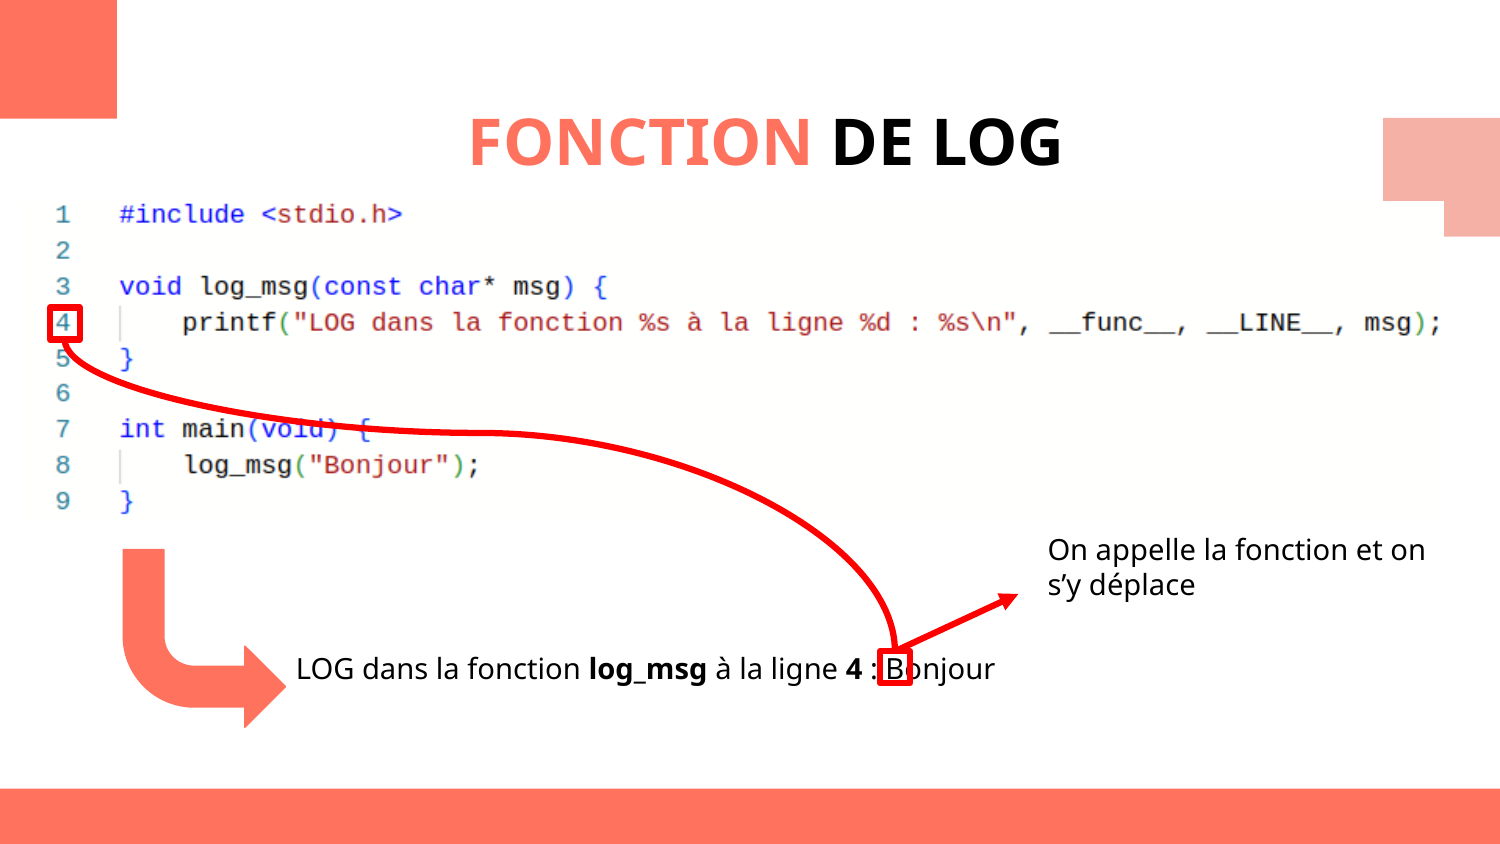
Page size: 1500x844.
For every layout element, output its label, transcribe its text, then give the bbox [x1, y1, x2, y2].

title FONCTION DE LOG [88, 102, 1444, 177]
text_box [123, 549, 280, 728]
picture [53, 311, 77, 336]
text_box LOG dans la fonction log_msg à la ligne 4 : Bonjour [280, 635, 1077, 728]
picture [24, 201, 1444, 522]
text_box On appelle la fonction et on s’y déplace [1032, 516, 1444, 622]
